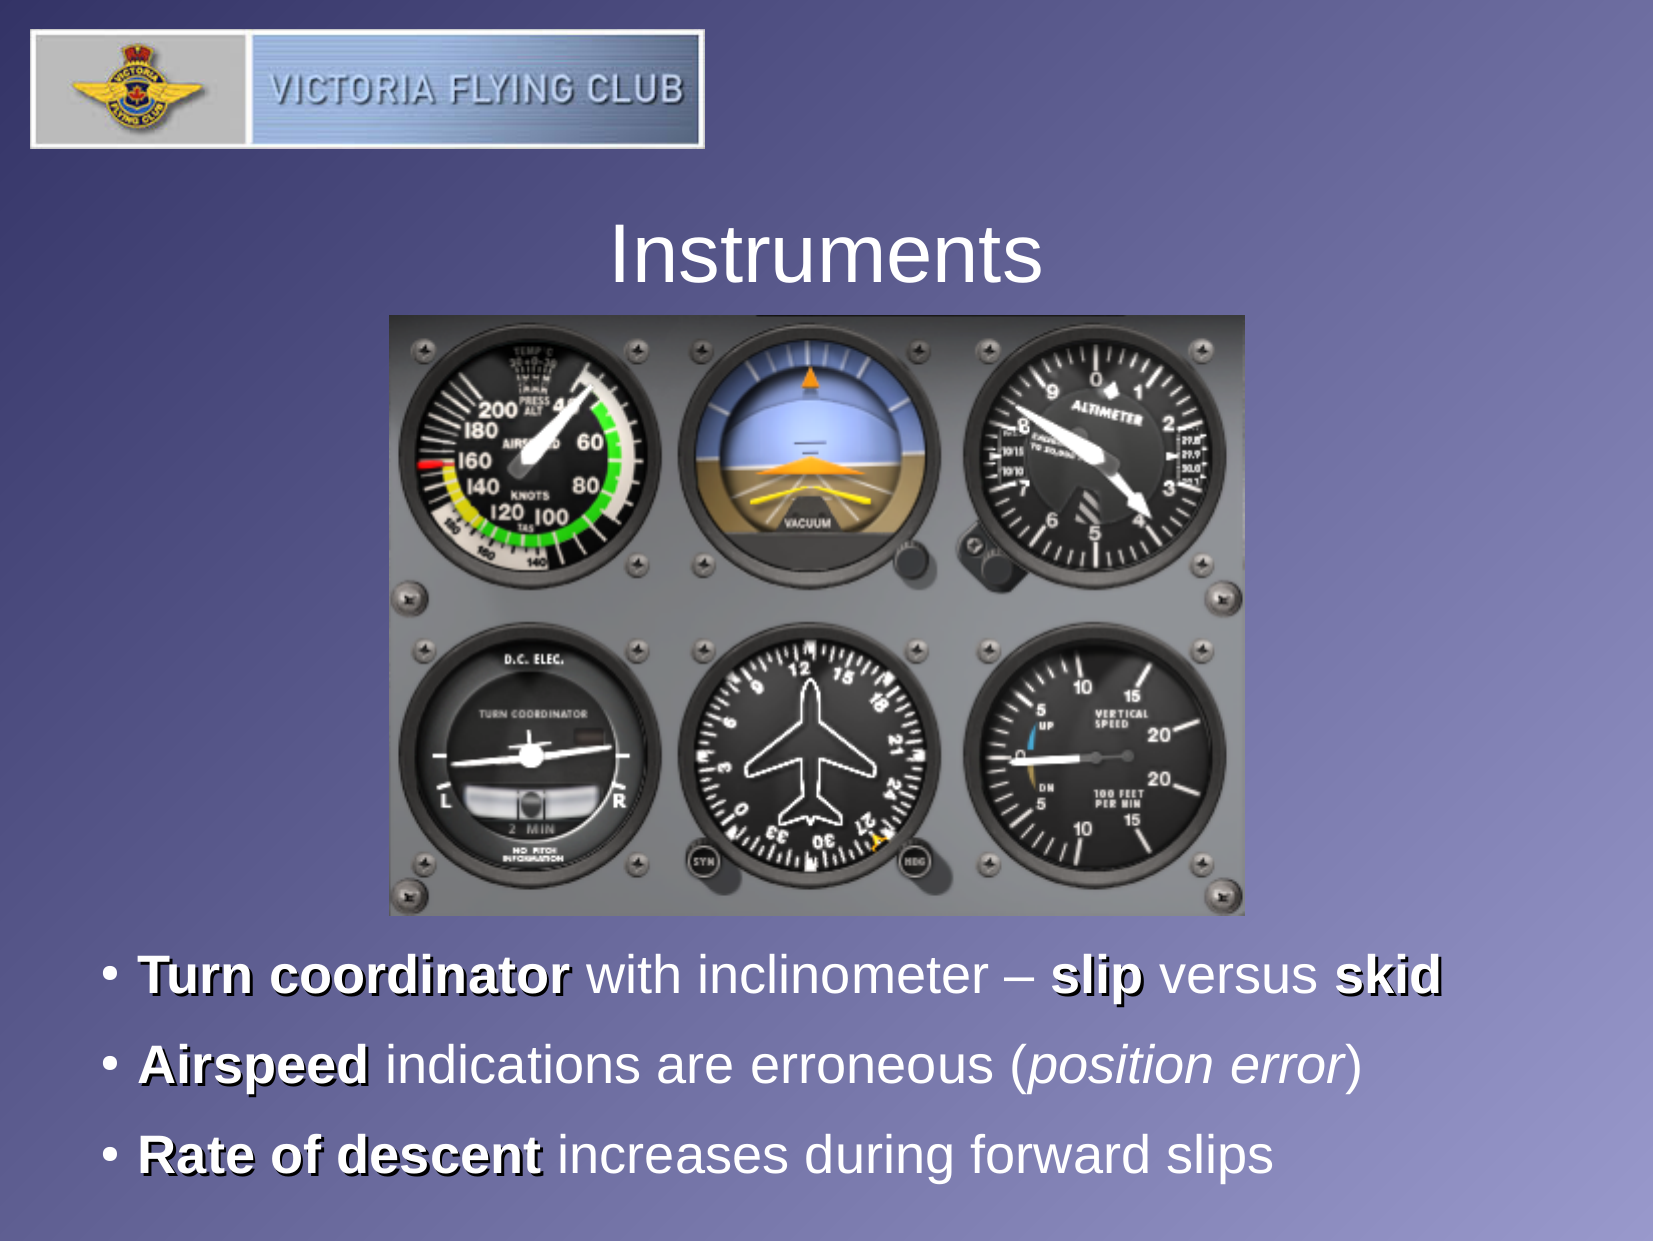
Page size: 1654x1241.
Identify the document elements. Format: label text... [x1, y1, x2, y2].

list Turn coordinator with inclinometer – slip versus skid Airspeed indications are erroneous (position error) Rate of descent increases during forward slips [82, 944, 1571, 1200]
title Instruments [82, 150, 1571, 358]
picture [30, 29, 705, 149]
picture [389, 315, 1245, 916]
